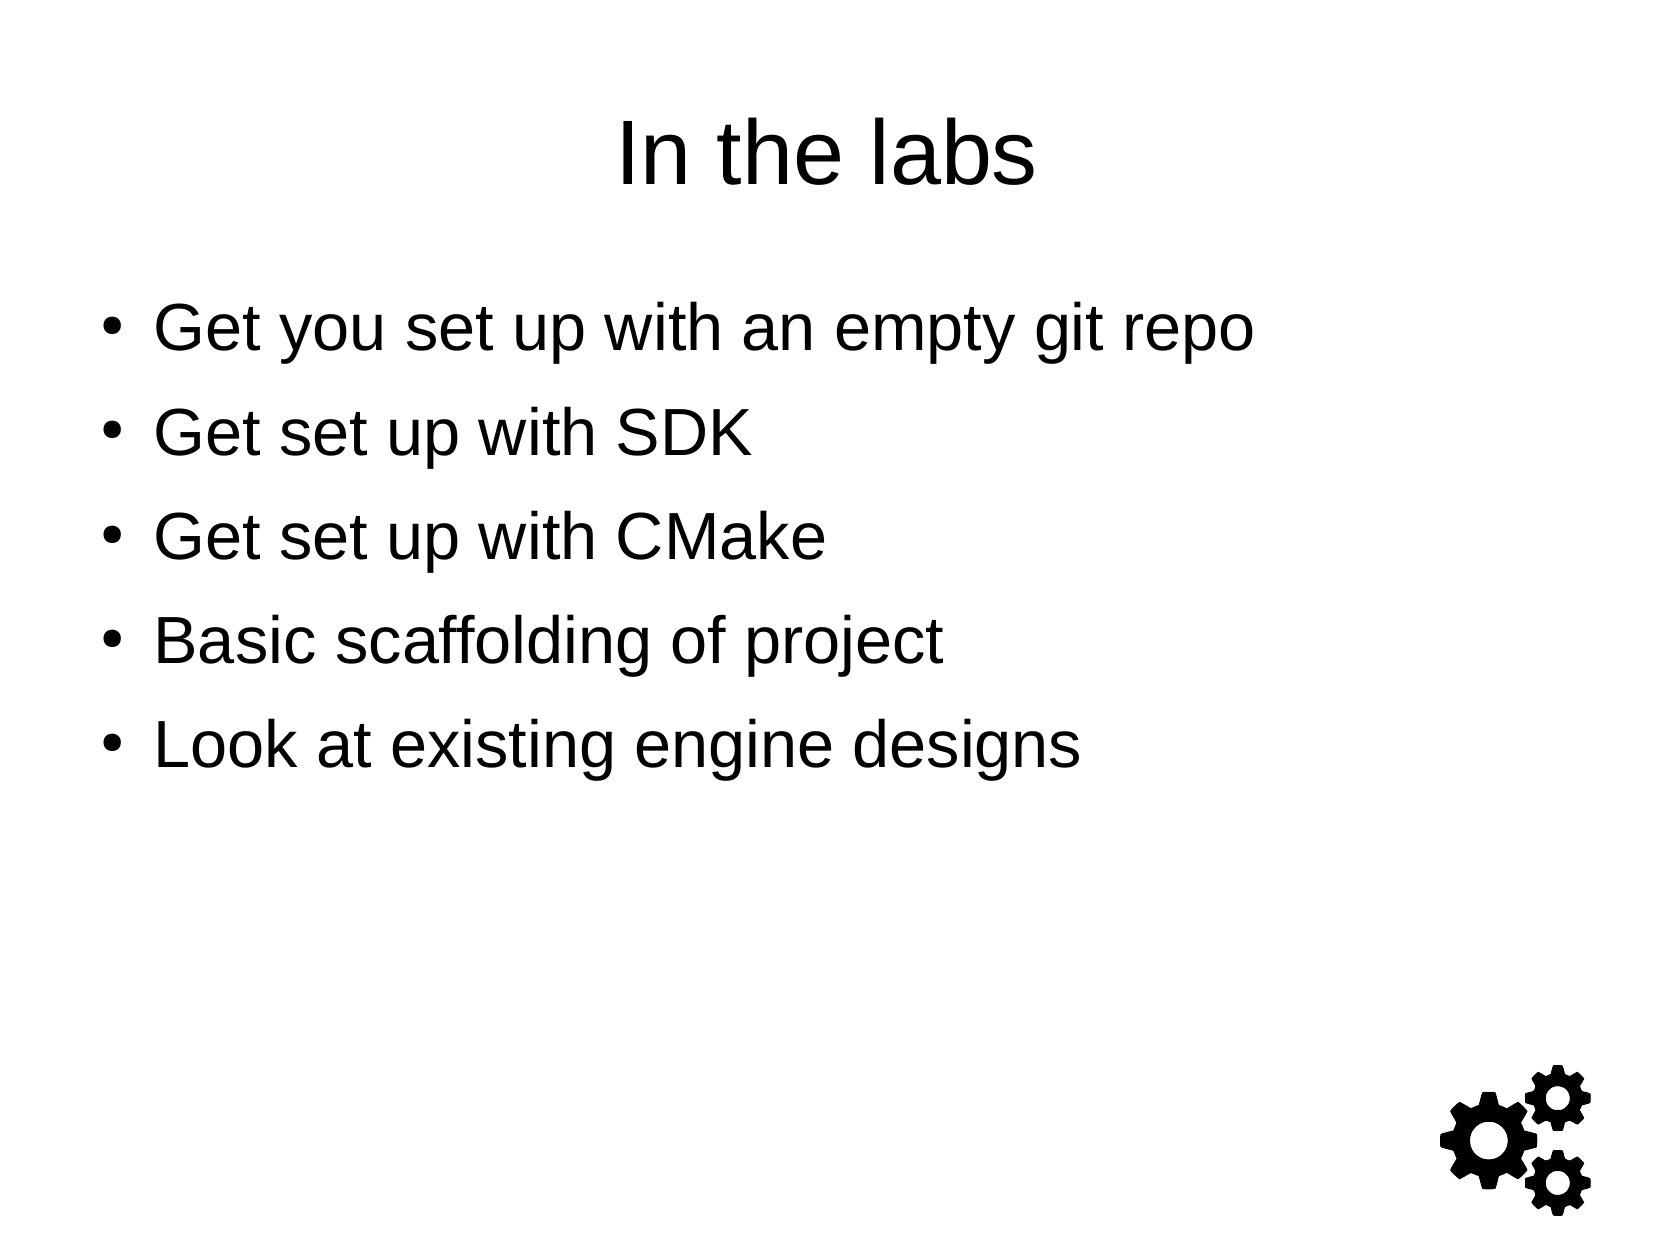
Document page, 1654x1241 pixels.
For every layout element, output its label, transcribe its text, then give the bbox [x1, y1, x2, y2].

list Get you set up with an empty git repo Get set up with SDK Get set up with CMake Basic scaffolding of project Look at existing engine designs [82, 290, 1571, 1010]
title In the labs [82, 49, 1571, 257]
picture [1440, 1065, 1591, 1216]
